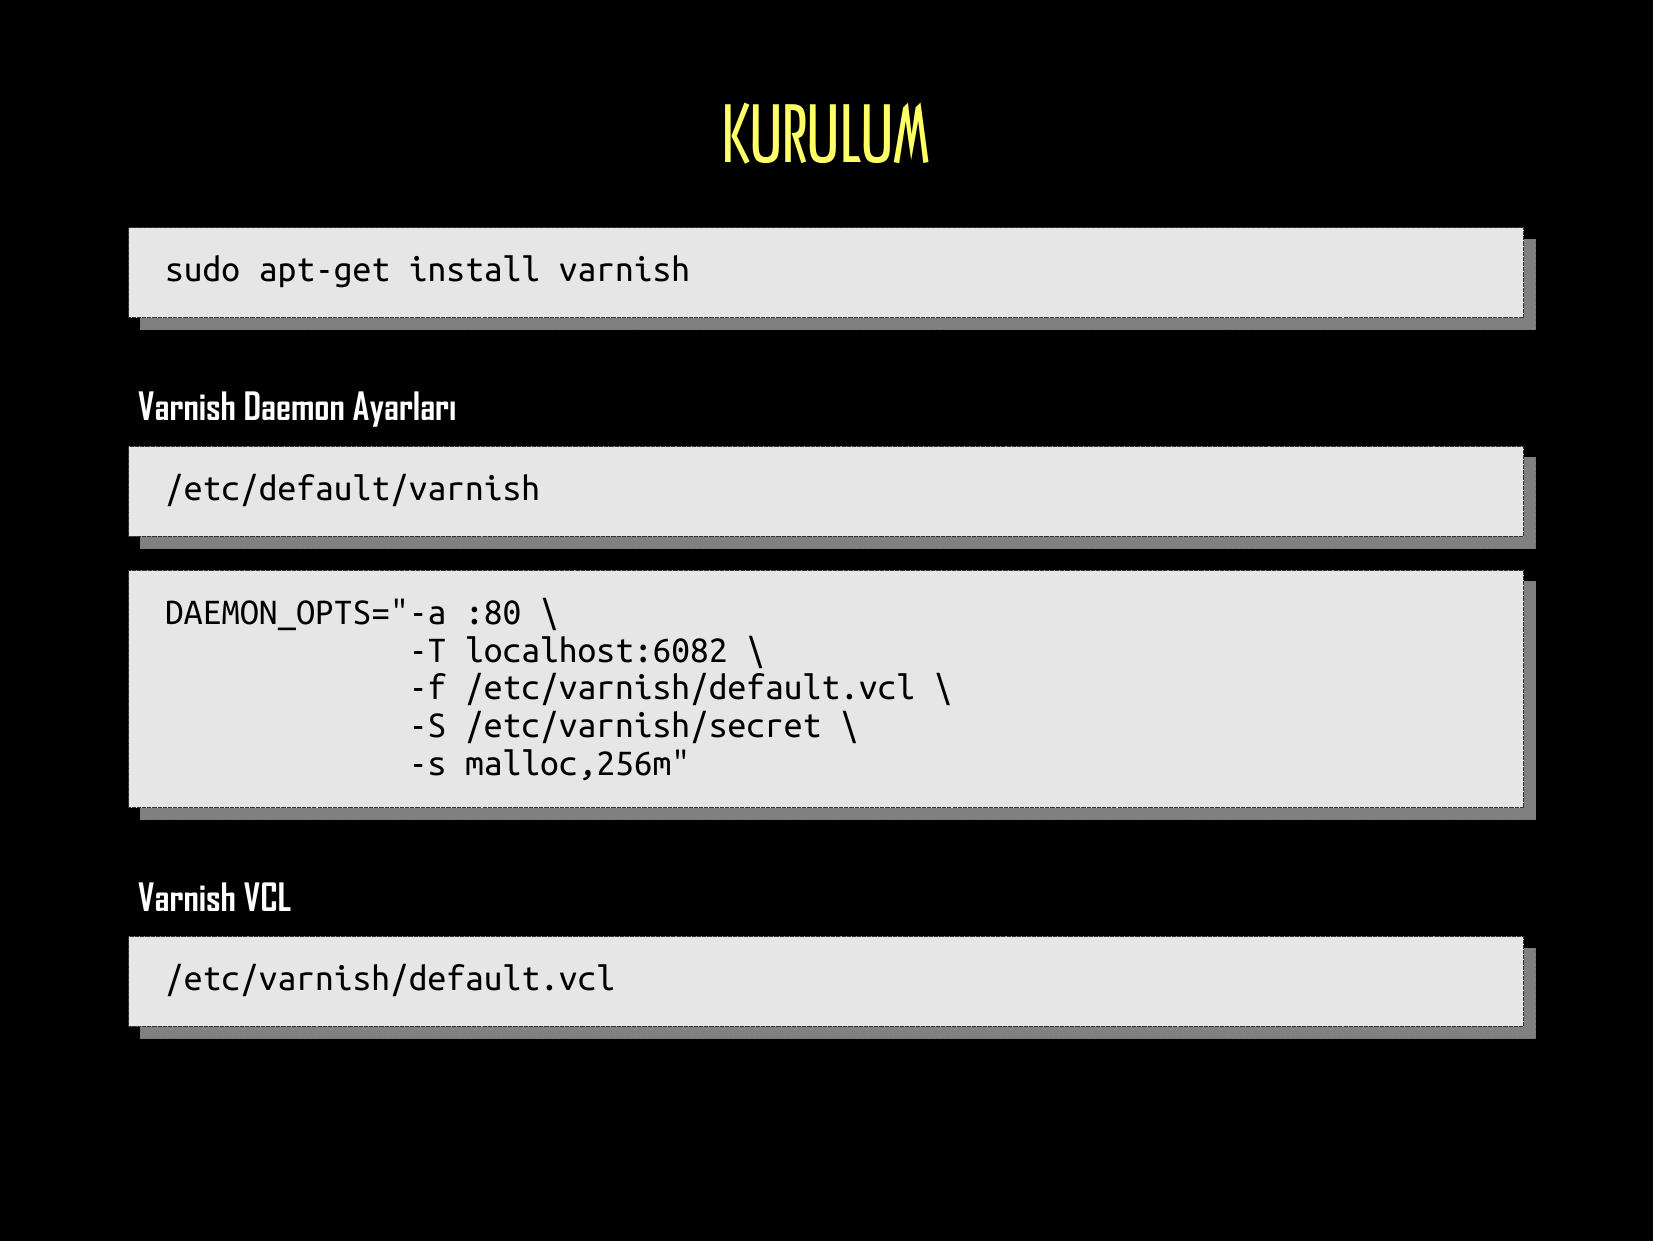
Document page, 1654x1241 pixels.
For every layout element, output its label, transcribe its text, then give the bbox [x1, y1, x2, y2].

text_box [128, 227, 1524, 318]
text_box /etc/varnish/default.vcl [150, 951, 1531, 1005]
text_box [128, 936, 1524, 1027]
text_box KURULUM [708, 91, 945, 188]
text_box [128, 446, 1524, 537]
text_box DAEMON_OPTS="-a :80 \ -T localhost:6082 \ -f /etc/varnish/default.vcl \ -S /etc/varnish/secret \ -s malloc,256m" [150, 585, 1531, 790]
text_box Varnish Daemon Ayarları [123, 375, 473, 437]
text_box sudo apt-get install varnish [150, 243, 1531, 296]
text_box /etc/default/varnish [150, 461, 1531, 515]
text_box [128, 570, 1524, 808]
text_box Varnish VCL [123, 866, 308, 927]
